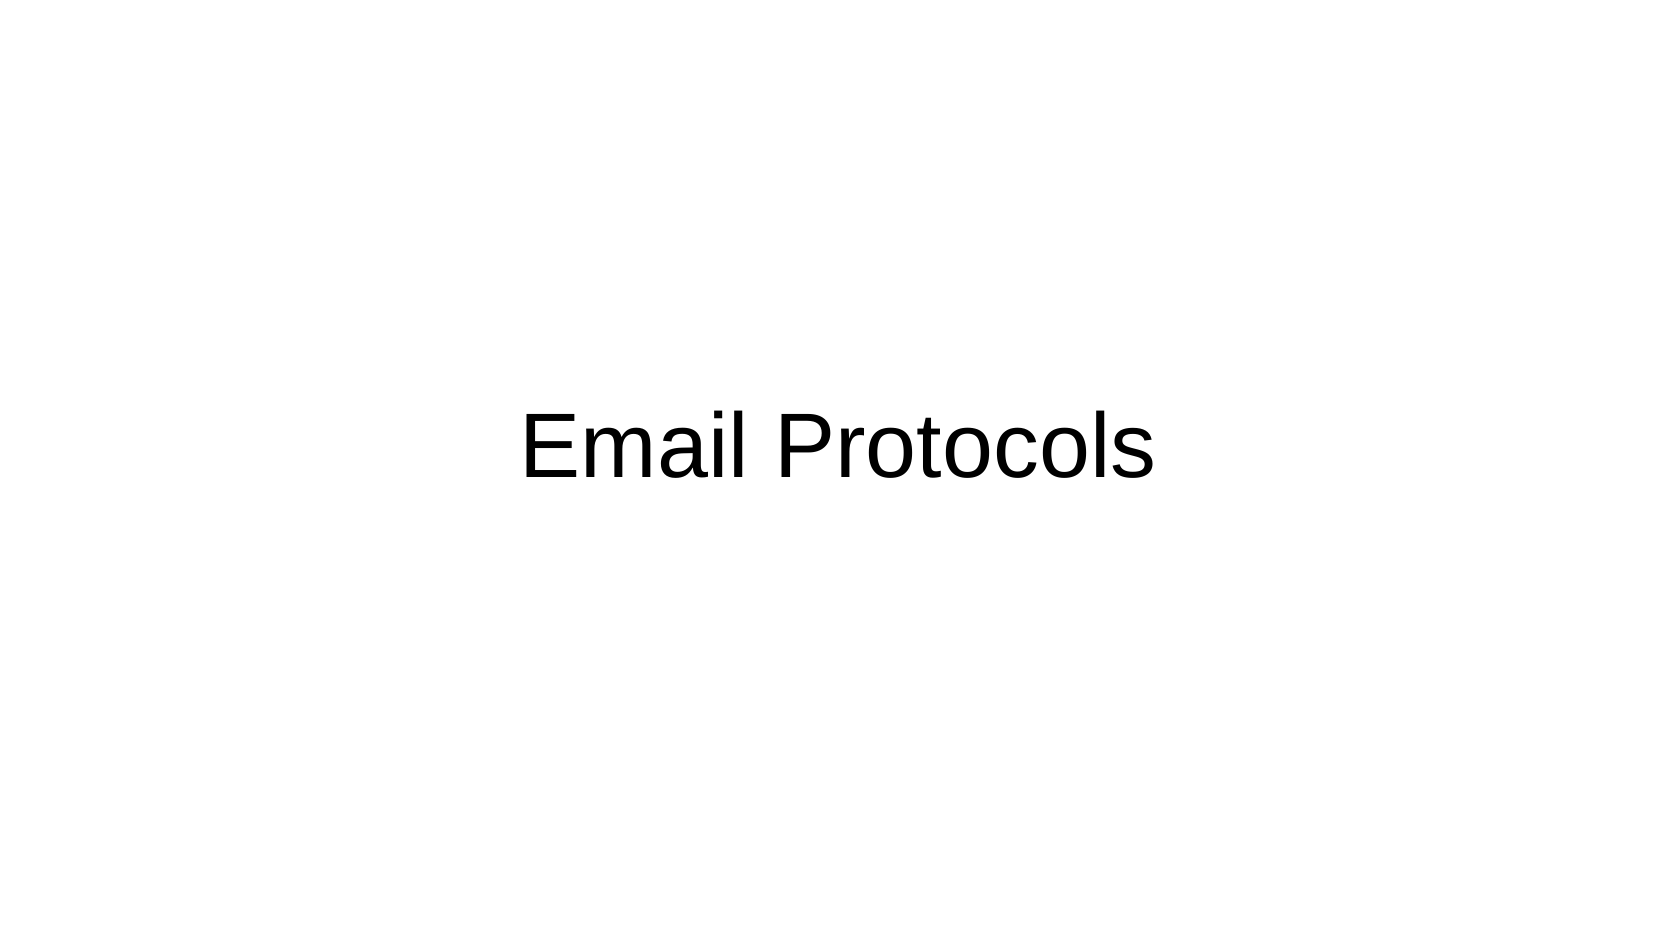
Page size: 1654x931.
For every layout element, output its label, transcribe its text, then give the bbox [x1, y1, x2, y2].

title Email Protocols [94, 363, 1583, 519]
